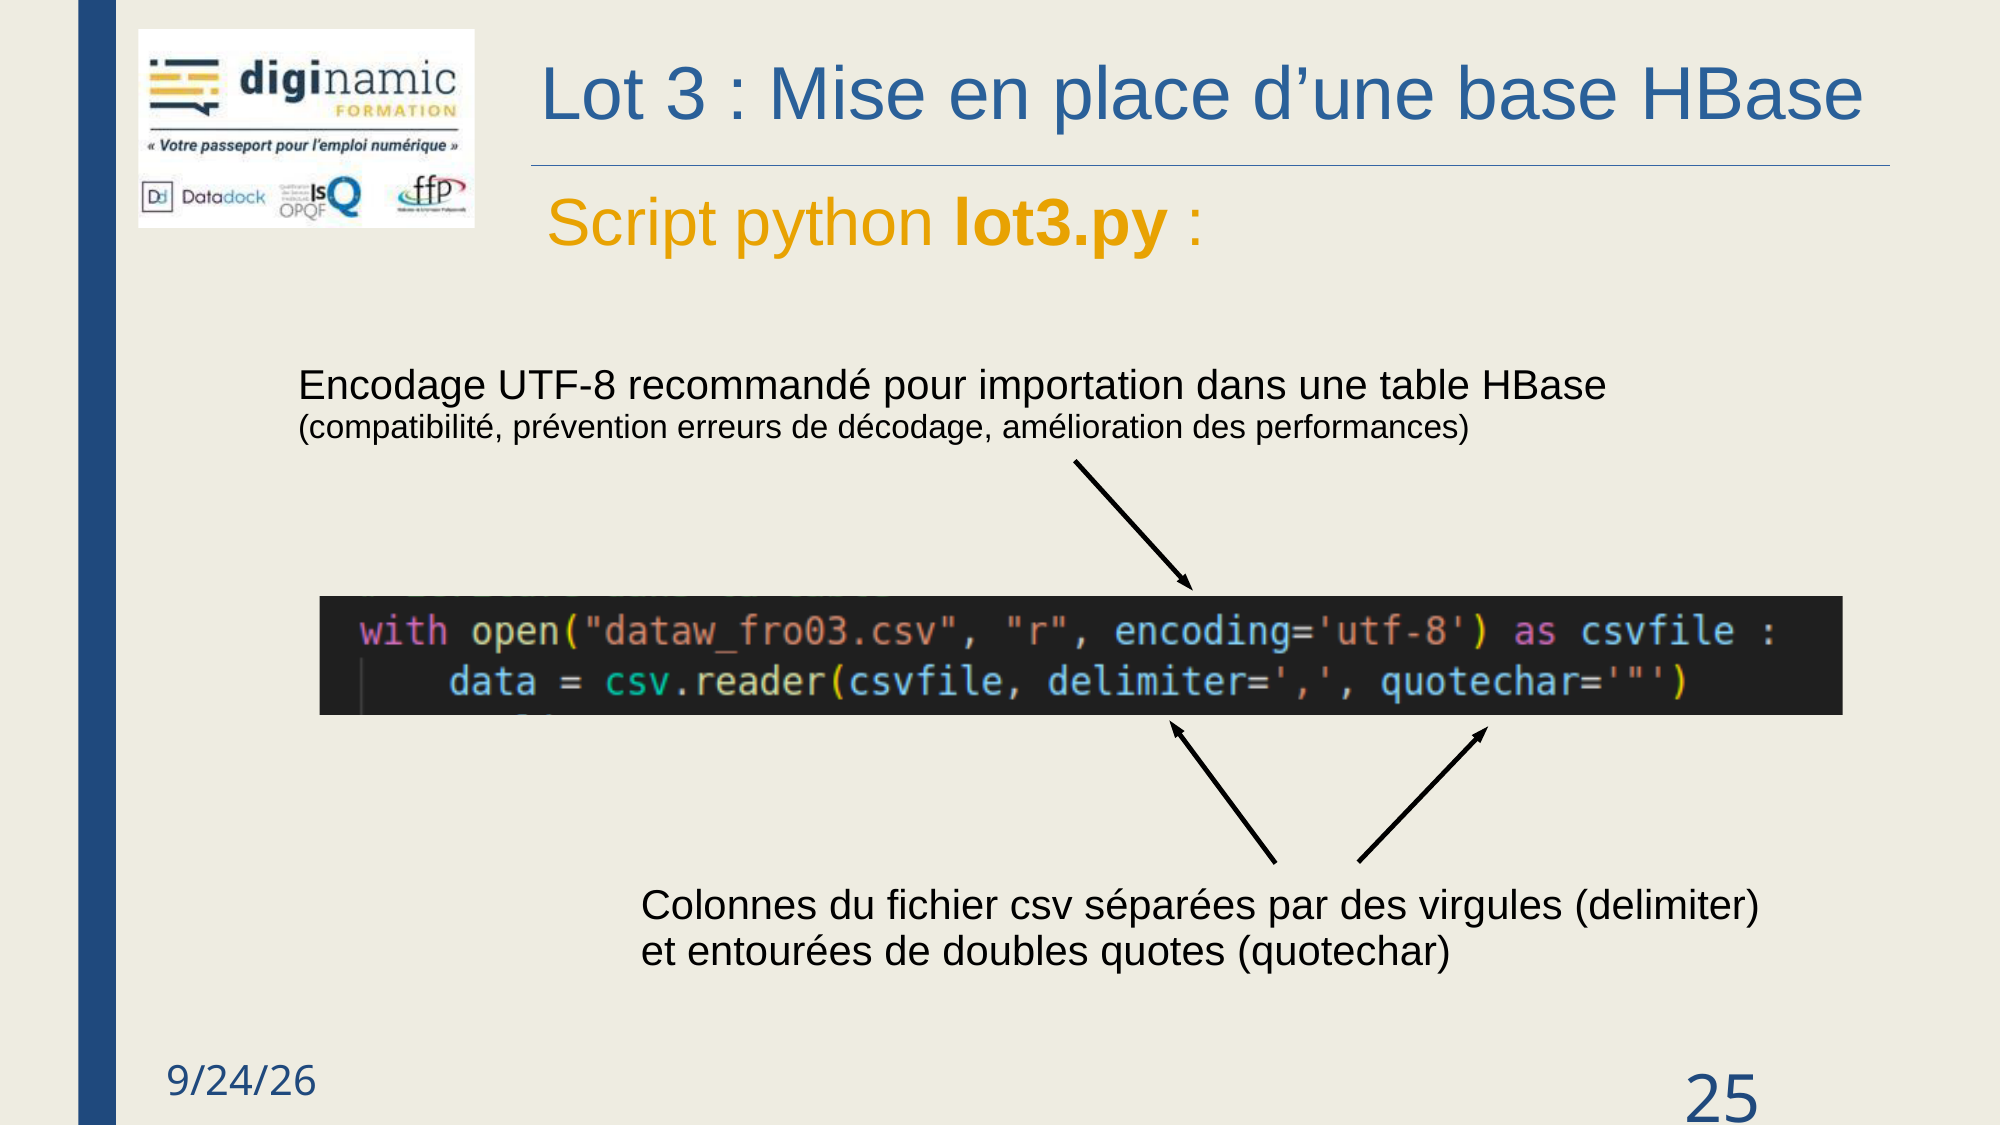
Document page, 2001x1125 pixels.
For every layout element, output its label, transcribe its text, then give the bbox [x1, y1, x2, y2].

text_box 2/7/2024 [151, 1043, 389, 1110]
title Lot 3 : Mise en place d’une base HBase [516, 52, 1890, 225]
picture [319, 596, 1843, 715]
text_box Encodage UTF-8 recommandé pour importation dans une table HBase (compatibilité, prévention erreurs de décodage, amélioration des performances) [283, 354, 1831, 461]
text_box Colonnes du fichier csv séparées par des virgules (delimiter) et entourées de doubles quotes (quotechar) [625, 874, 1796, 1040]
text_box [1669, 1043, 1931, 1110]
text_box Script python lot3.py : [531, 225, 1264, 296]
